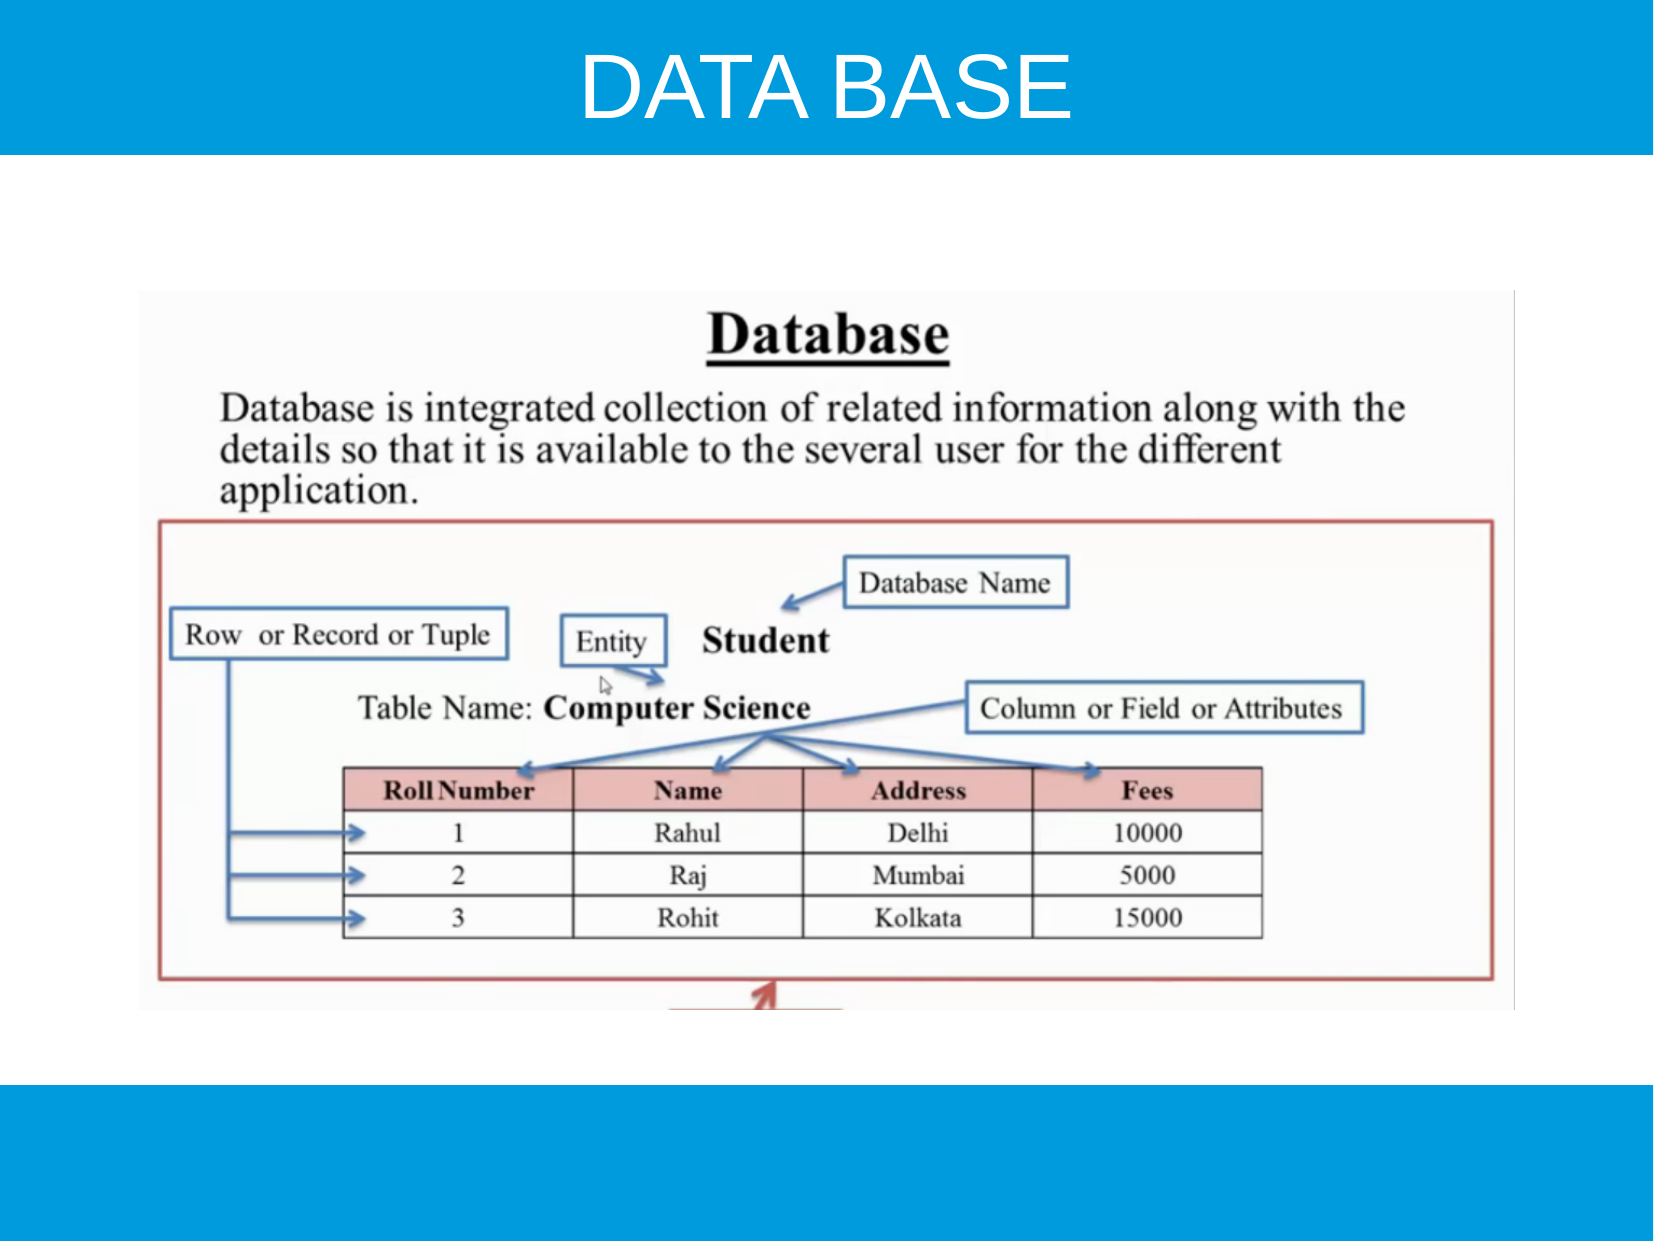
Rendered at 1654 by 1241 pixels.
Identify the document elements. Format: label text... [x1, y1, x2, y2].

title DATA BASE [82, 35, 1571, 241]
picture [138, 290, 1515, 1010]
